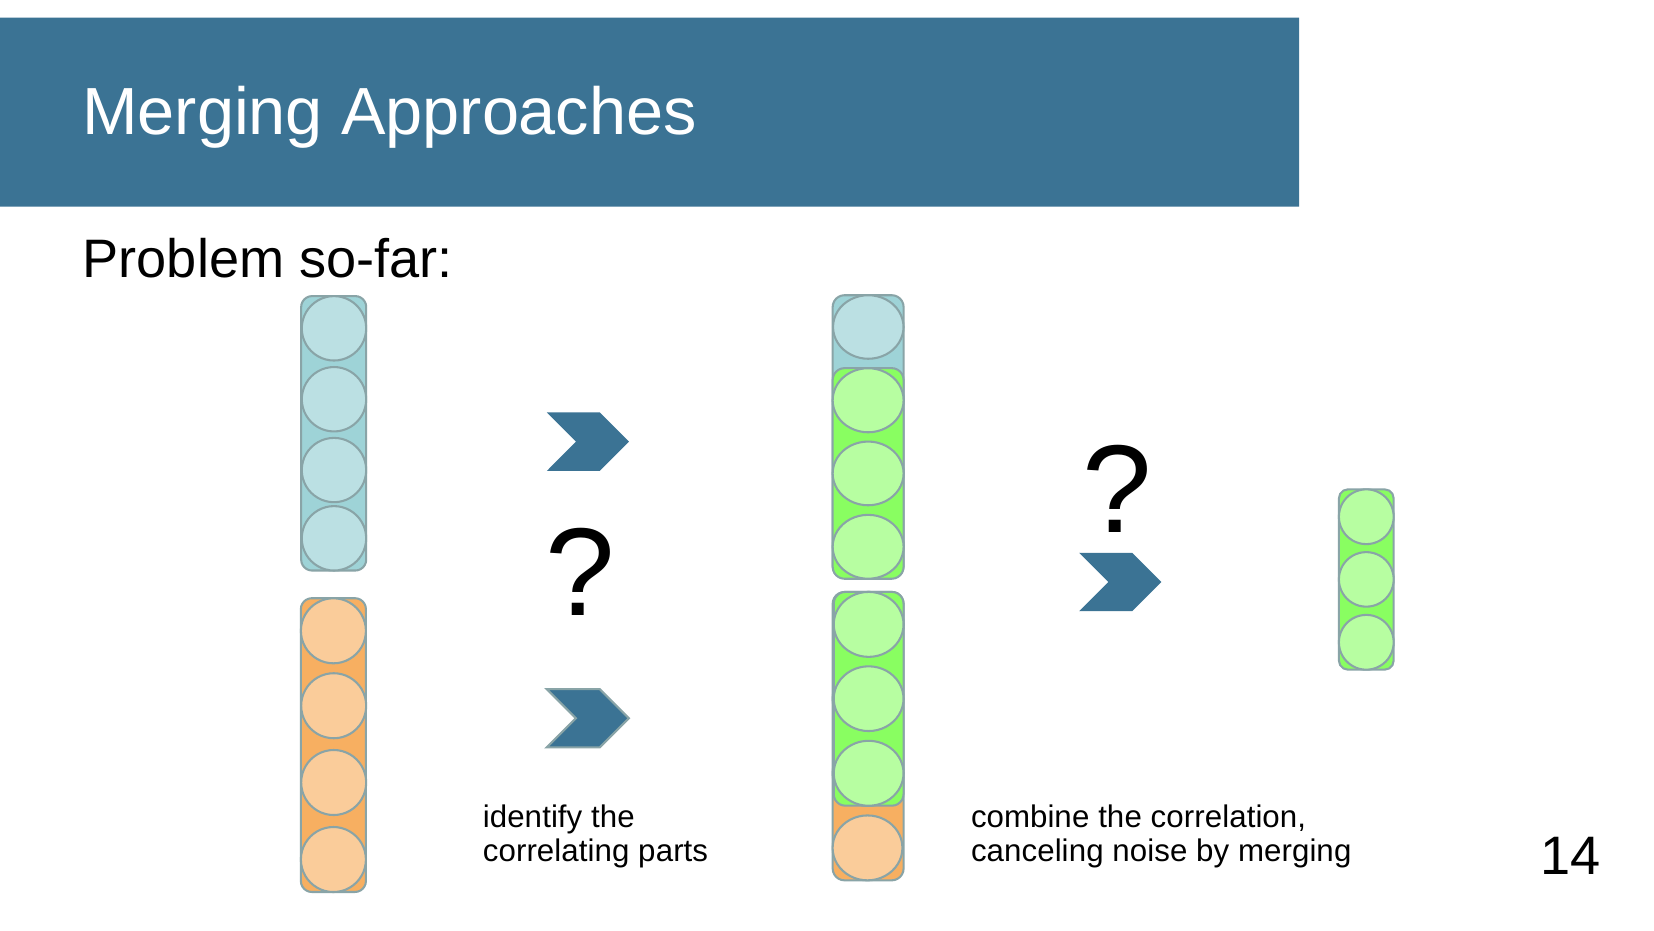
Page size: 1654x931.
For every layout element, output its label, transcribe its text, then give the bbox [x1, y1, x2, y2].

text_box [300, 598, 367, 893]
list Problem so-far: [82, 224, 1571, 764]
text_box [1338, 489, 1394, 670]
text_box [301, 296, 367, 571]
text_box [832, 295, 904, 579]
text_box identify the correlating parts [468, 791, 733, 880]
text_box [832, 591, 904, 881]
text_box [546, 412, 629, 471]
text_box [1079, 579, 1162, 612]
text_box ? [1068, 413, 1168, 579]
text_box [546, 689, 629, 748]
title Merging Approaches [82, 35, 1234, 189]
text_box ? [530, 496, 630, 661]
text_box combine the correlation, canceling noise by merging [956, 791, 1372, 880]
